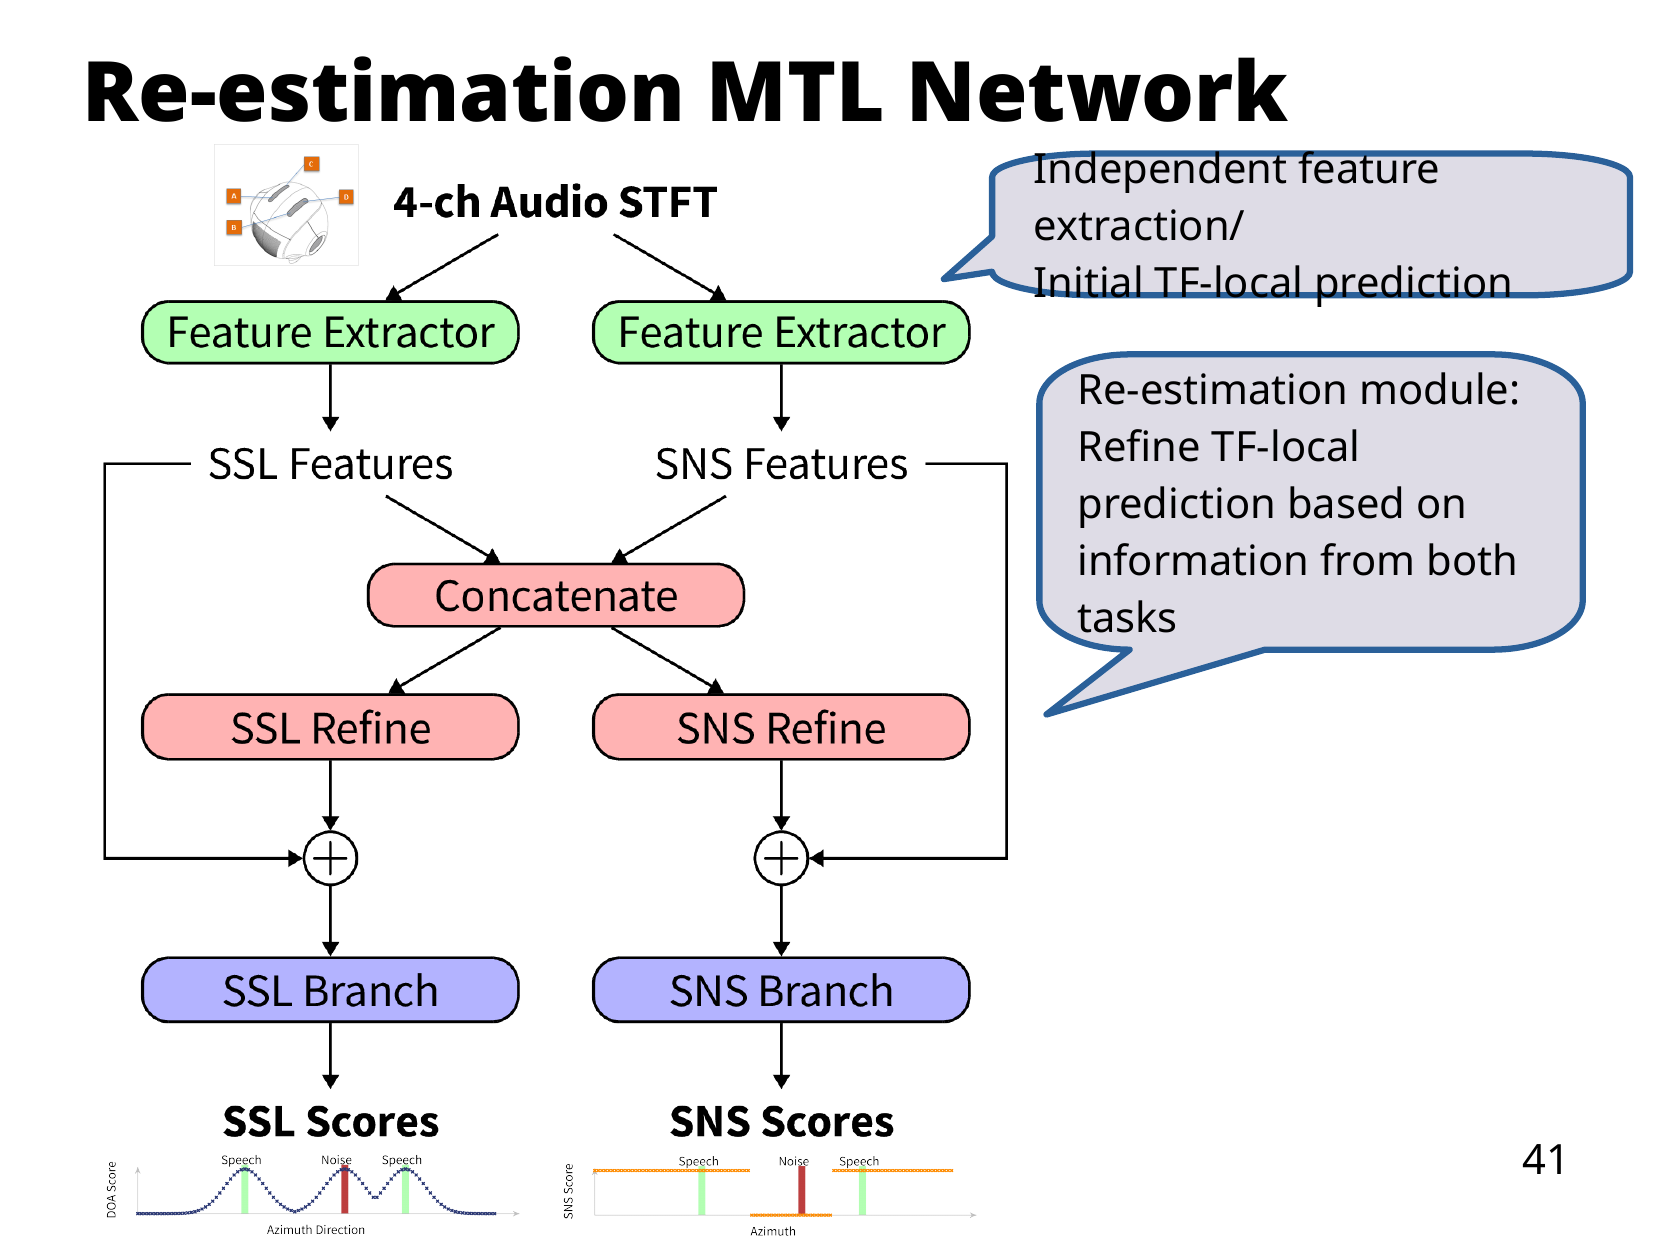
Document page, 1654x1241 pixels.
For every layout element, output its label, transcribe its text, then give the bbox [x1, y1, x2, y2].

text_box Re-estimation module: Refine TF-local prediction based on information from both tasks [1039, 354, 1583, 715]
text_box Independent feature extraction/ Initial TF-local prediction [1000, 153, 1630, 296]
picture [94, 141, 1008, 1241]
title Re-estimation MTL Network [82, 37, 1571, 143]
